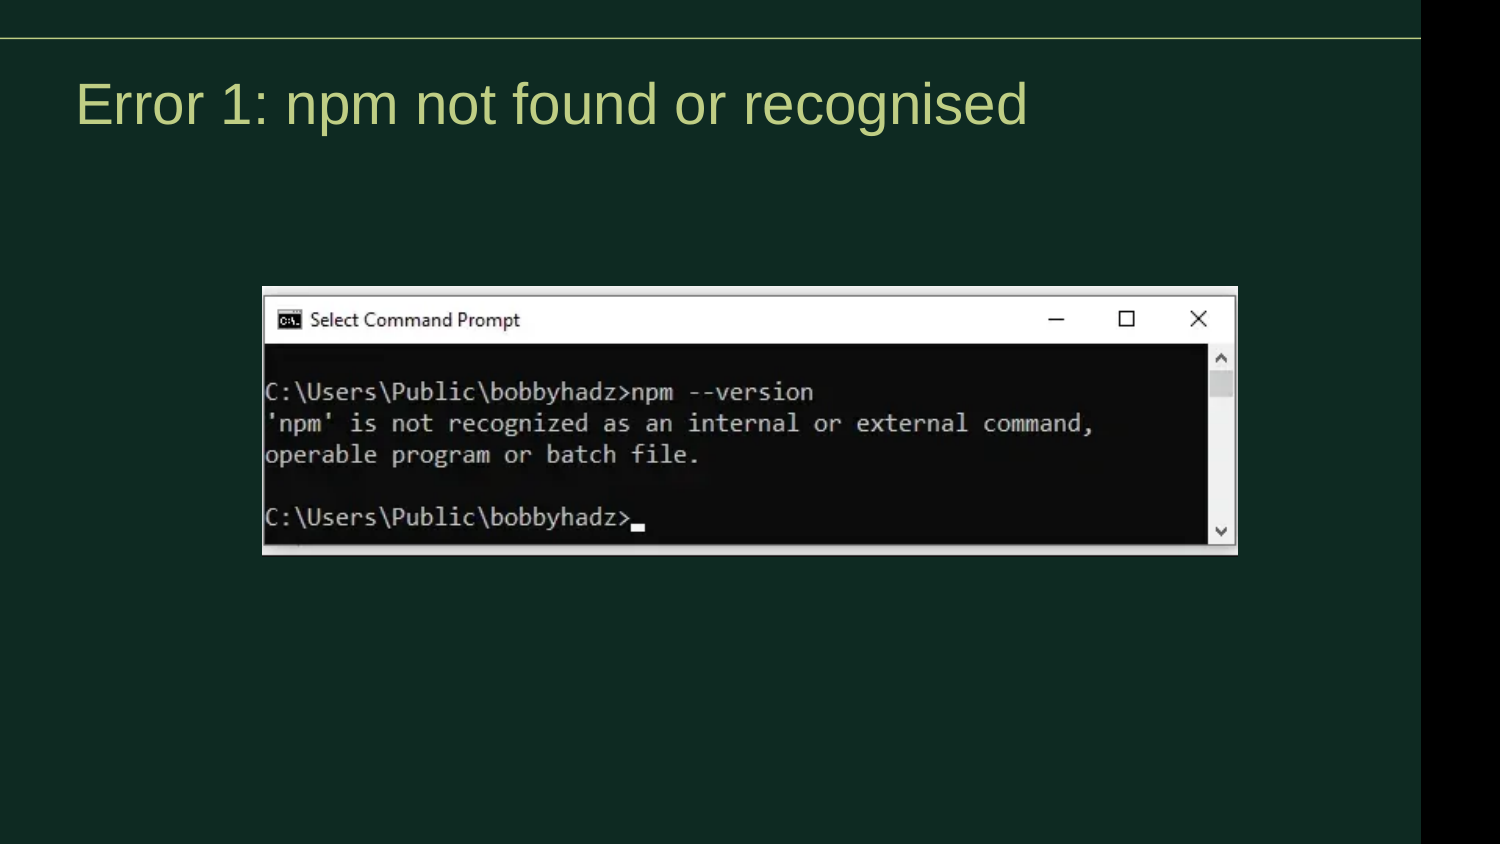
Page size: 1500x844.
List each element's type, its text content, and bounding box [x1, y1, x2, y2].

picture [262, 286, 1238, 558]
title Error 1: npm not found or recognised [75, 33, 1425, 175]
